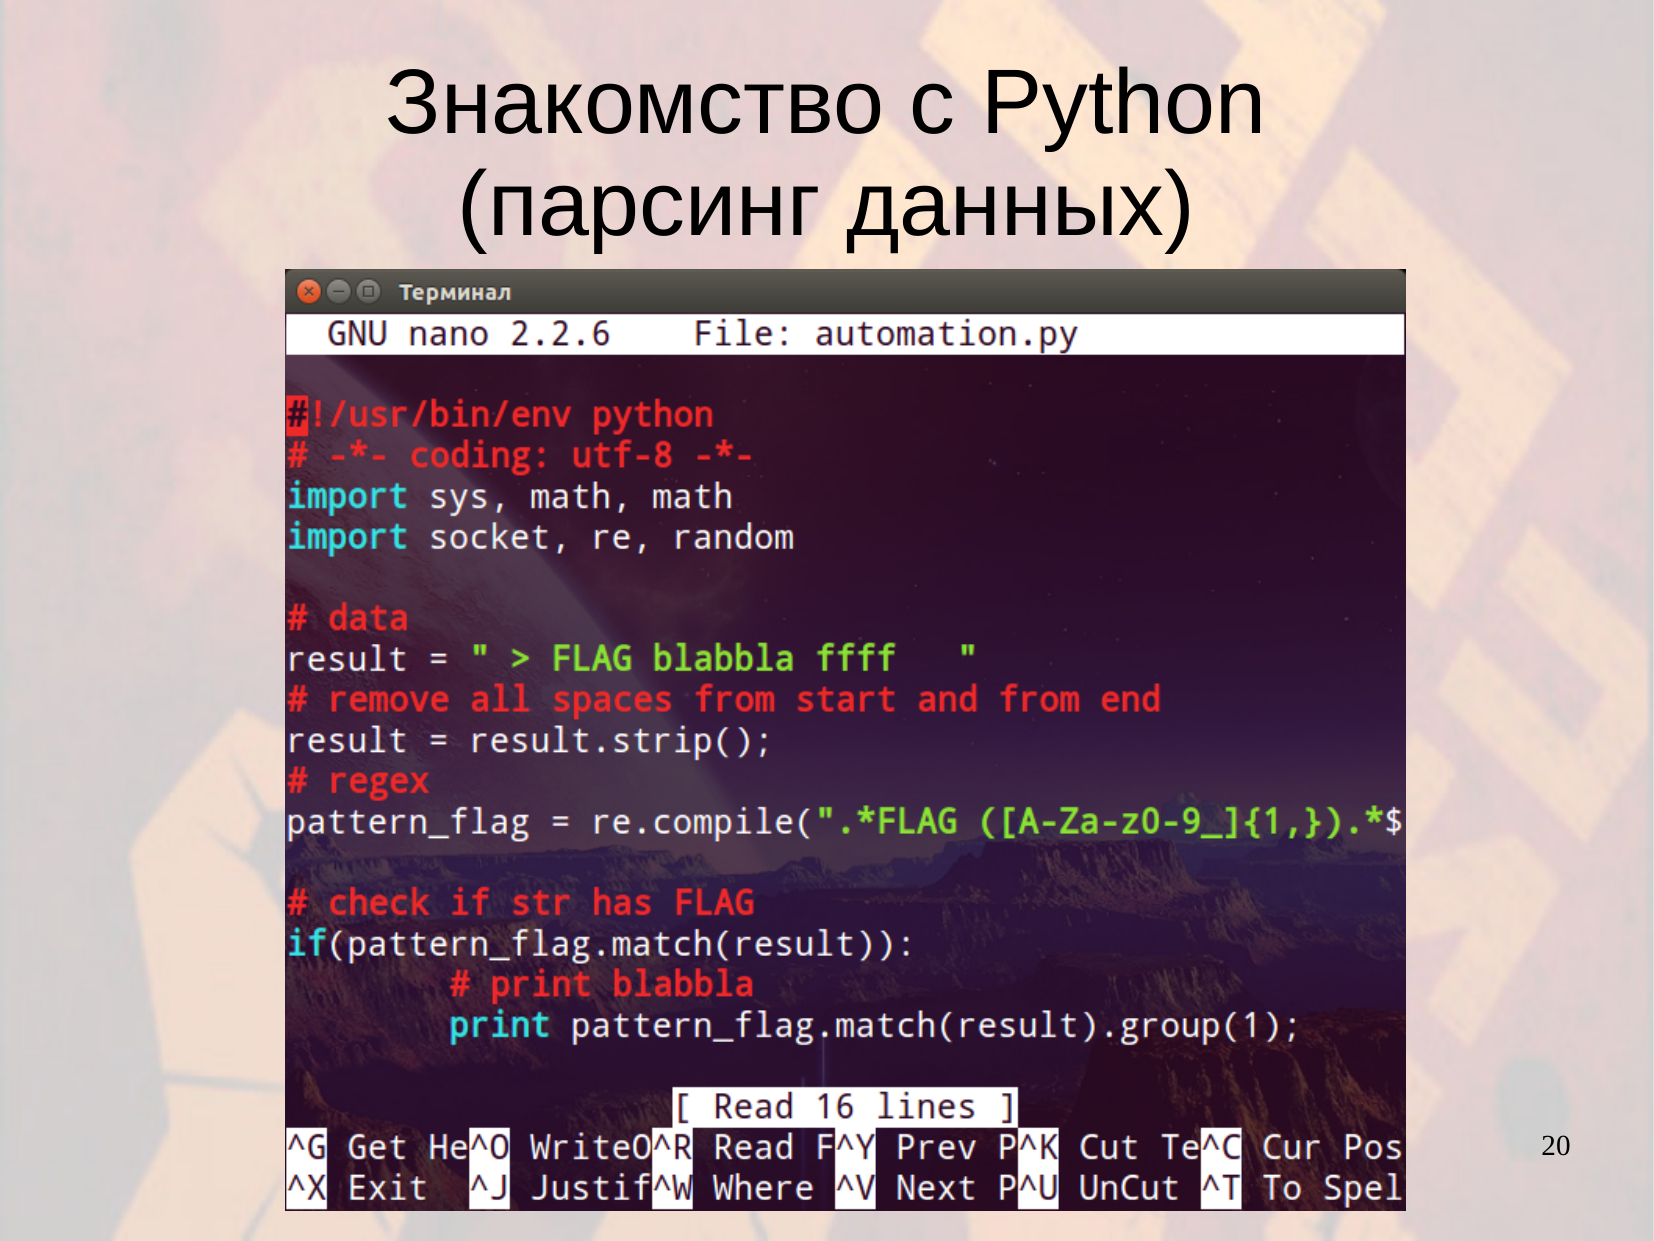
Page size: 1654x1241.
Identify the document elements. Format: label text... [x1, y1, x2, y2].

picture [0, 0, 1654, 1241]
title Знакомство с Python (парсинг данных) [82, 49, 1571, 257]
